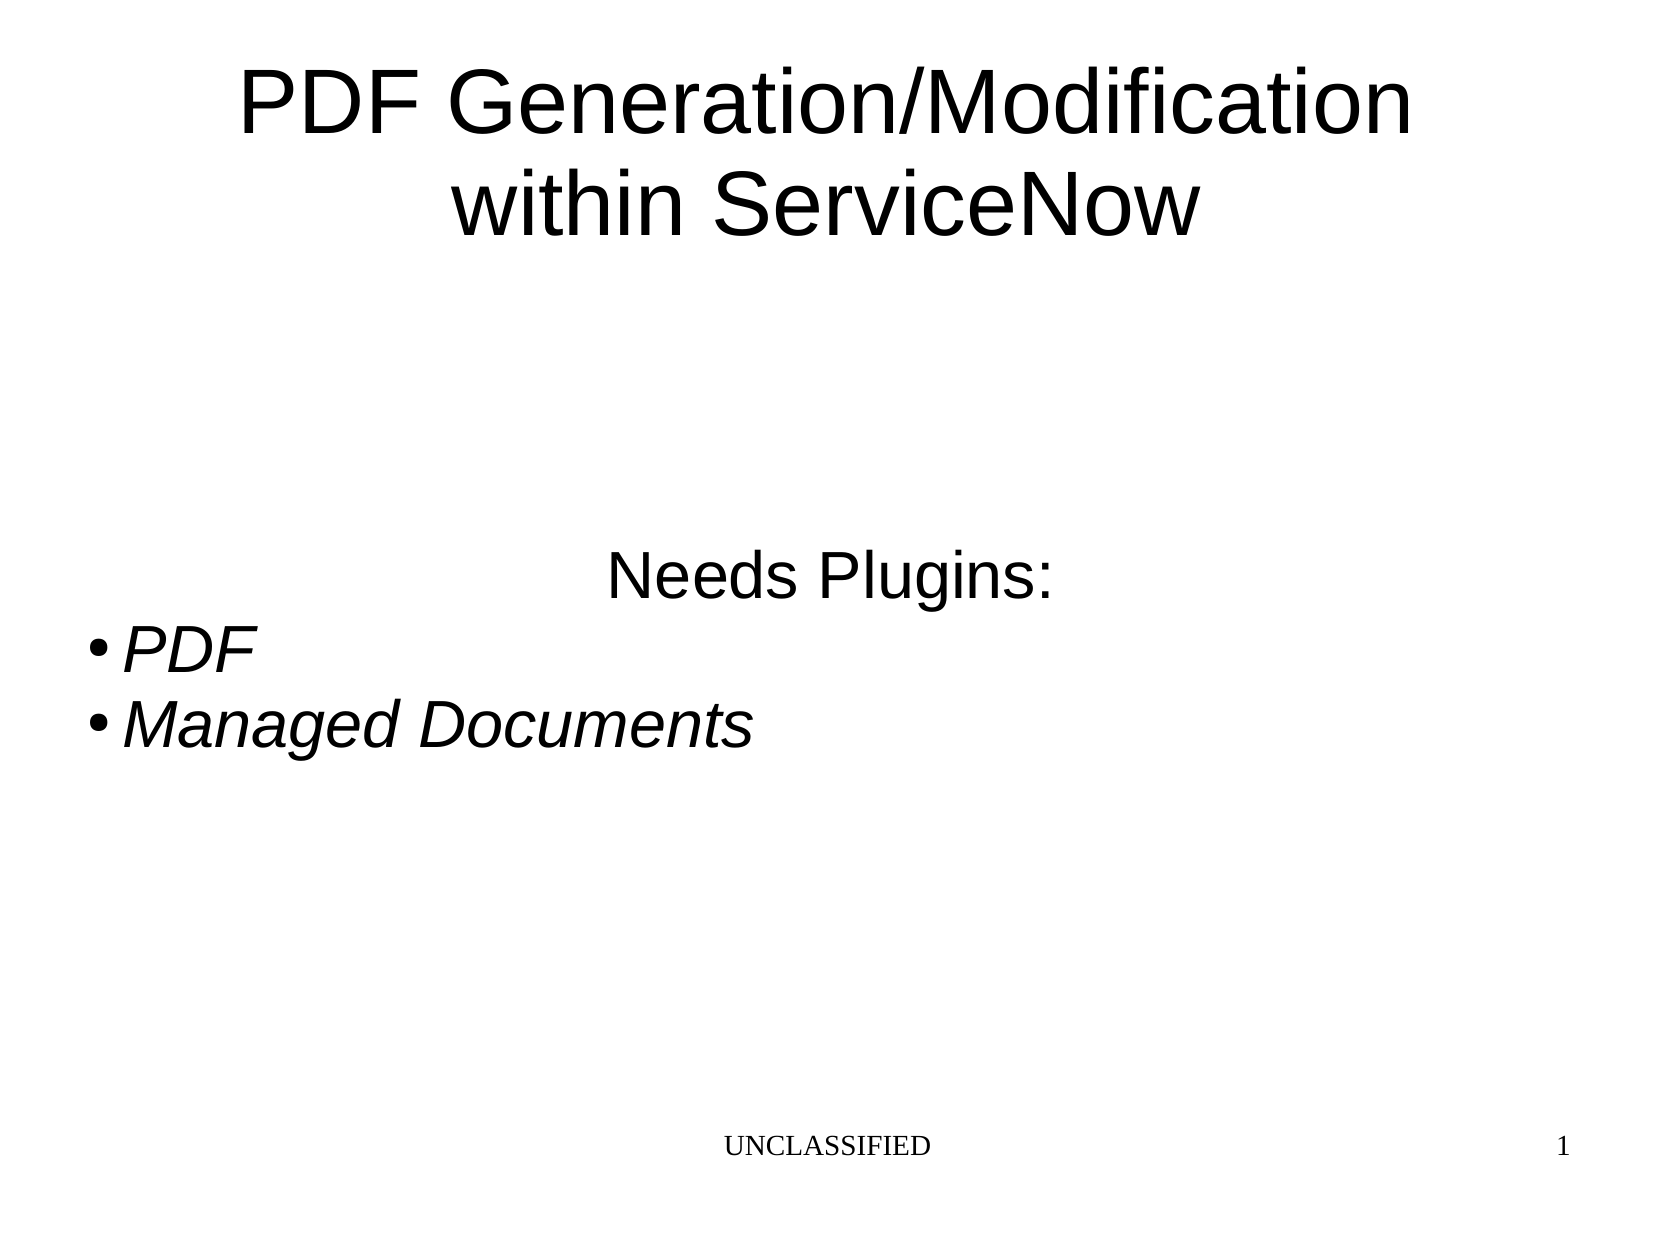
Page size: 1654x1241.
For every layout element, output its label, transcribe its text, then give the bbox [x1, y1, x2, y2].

title PDF Generation/Modification within ServiceNow [82, 49, 1571, 257]
subtitle Needs Plugins: PDF Managed Documents [86, 290, 1576, 1010]
